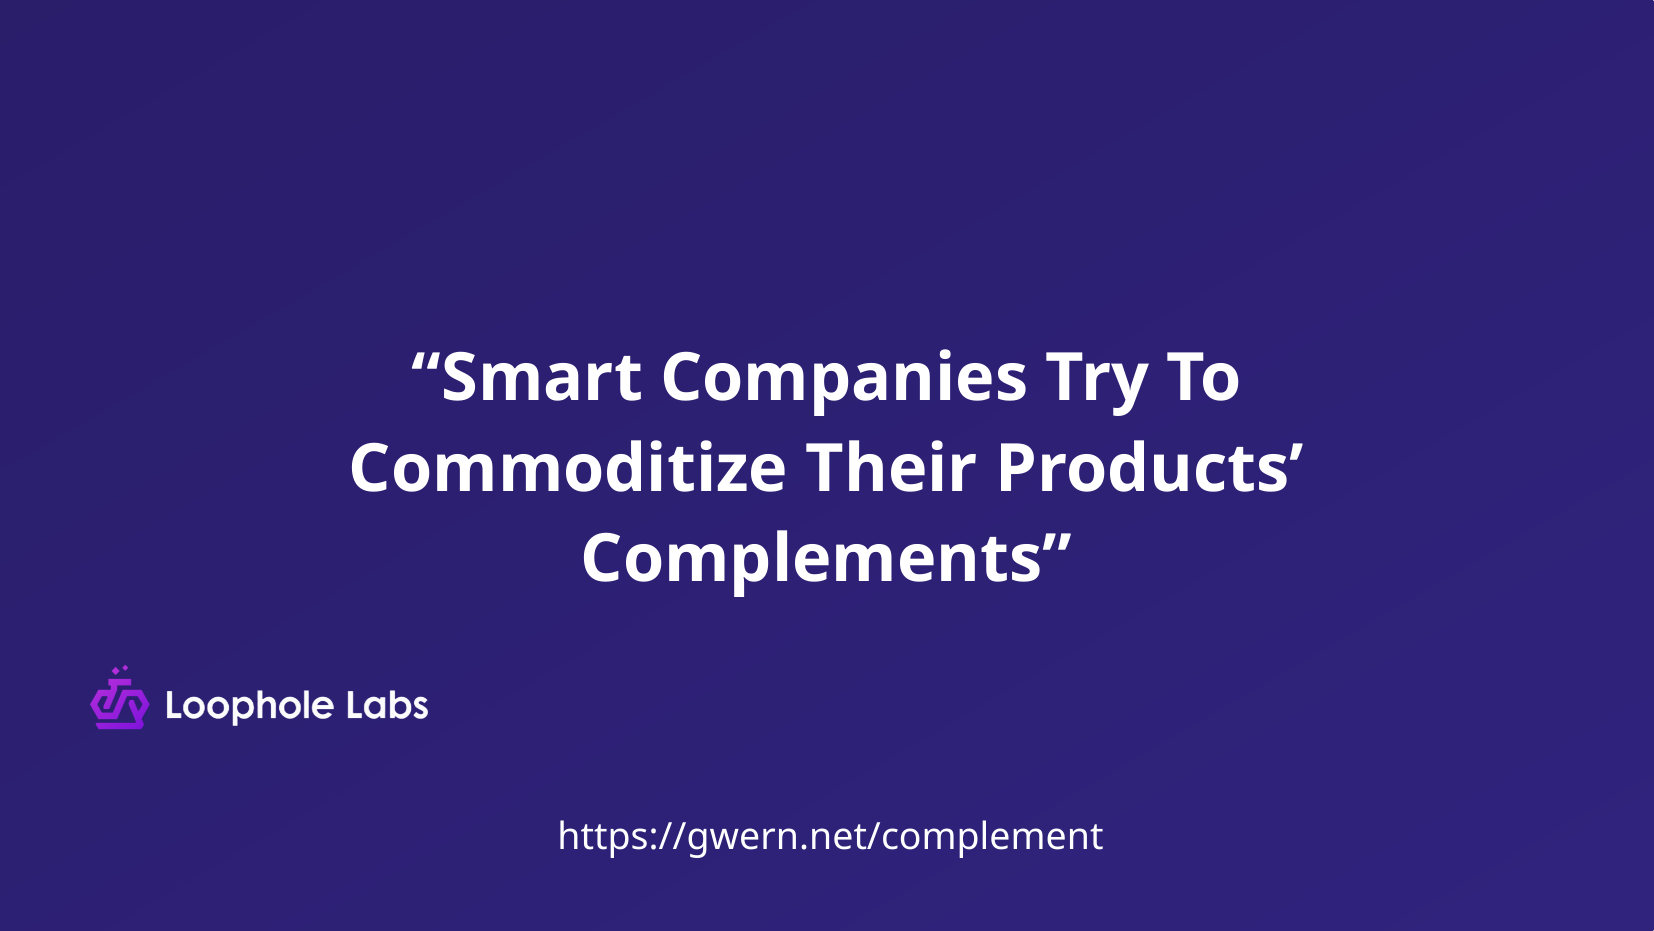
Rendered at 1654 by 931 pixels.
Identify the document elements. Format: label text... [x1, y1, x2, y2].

title “Smart Companies Try To Commoditize Their Products’ Complements” [300, 263, 1353, 667]
text_box https://gwern.net/complement [542, 802, 1112, 863]
picture [70, 643, 439, 755]
